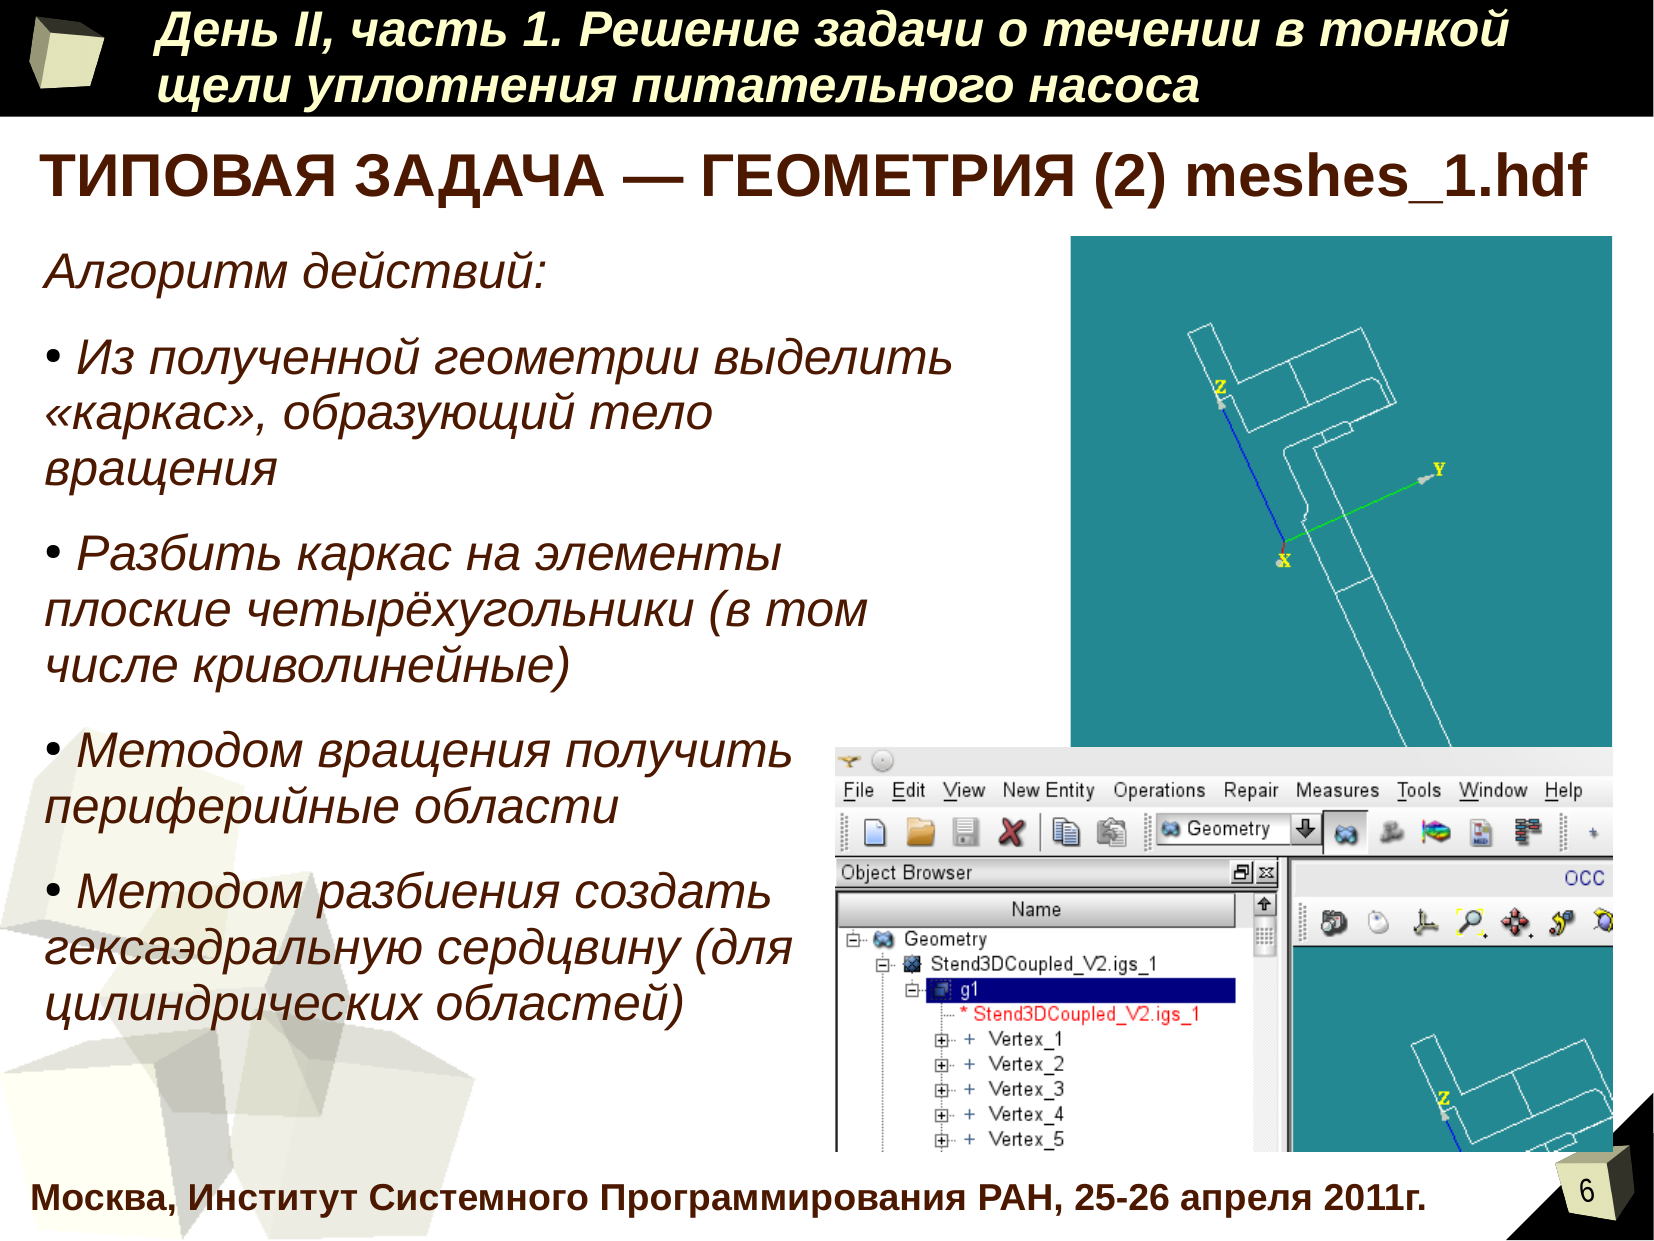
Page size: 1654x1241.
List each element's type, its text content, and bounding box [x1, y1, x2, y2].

text_box ТИПОВАЯ ЗАДАЧА — ГЕОМЕТРИЯ (2) meshes_1.hdf [24, 134, 1625, 225]
picture [464, 1193, 472, 1198]
picture [0, 726, 477, 1241]
picture [835, 236, 1613, 1152]
text_box Алгоритм действий: Из полученной геометрии выделить «каркас», образующий тело вращения Разбить каркас на элементы плоские четырёхугольники (в том числе криволинейные) Методом вращения получить периферийные области Методом разбиения создать гексаэдральную сердцвину (для цилиндрических областей) [29, 236, 975, 1093]
